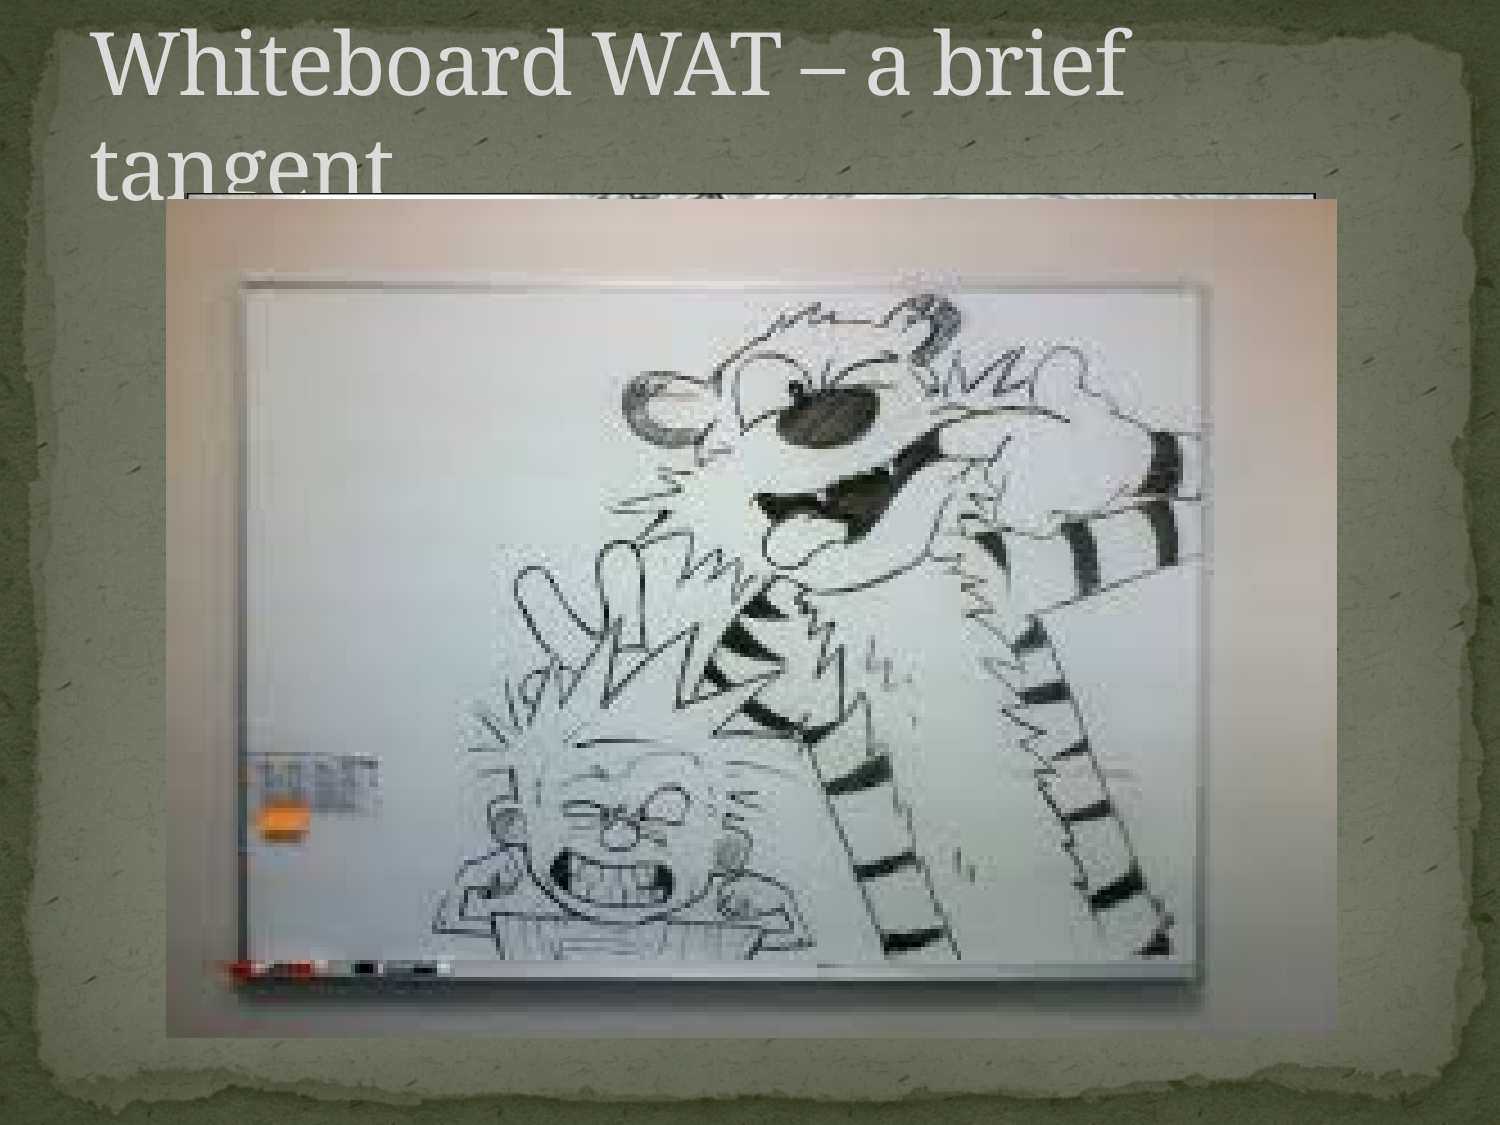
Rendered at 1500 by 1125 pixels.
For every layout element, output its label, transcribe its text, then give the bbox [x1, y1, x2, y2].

title Whiteboard WAT – a brief tangent [75, 24, 1425, 225]
picture [0, 0, 1500, 1125]
